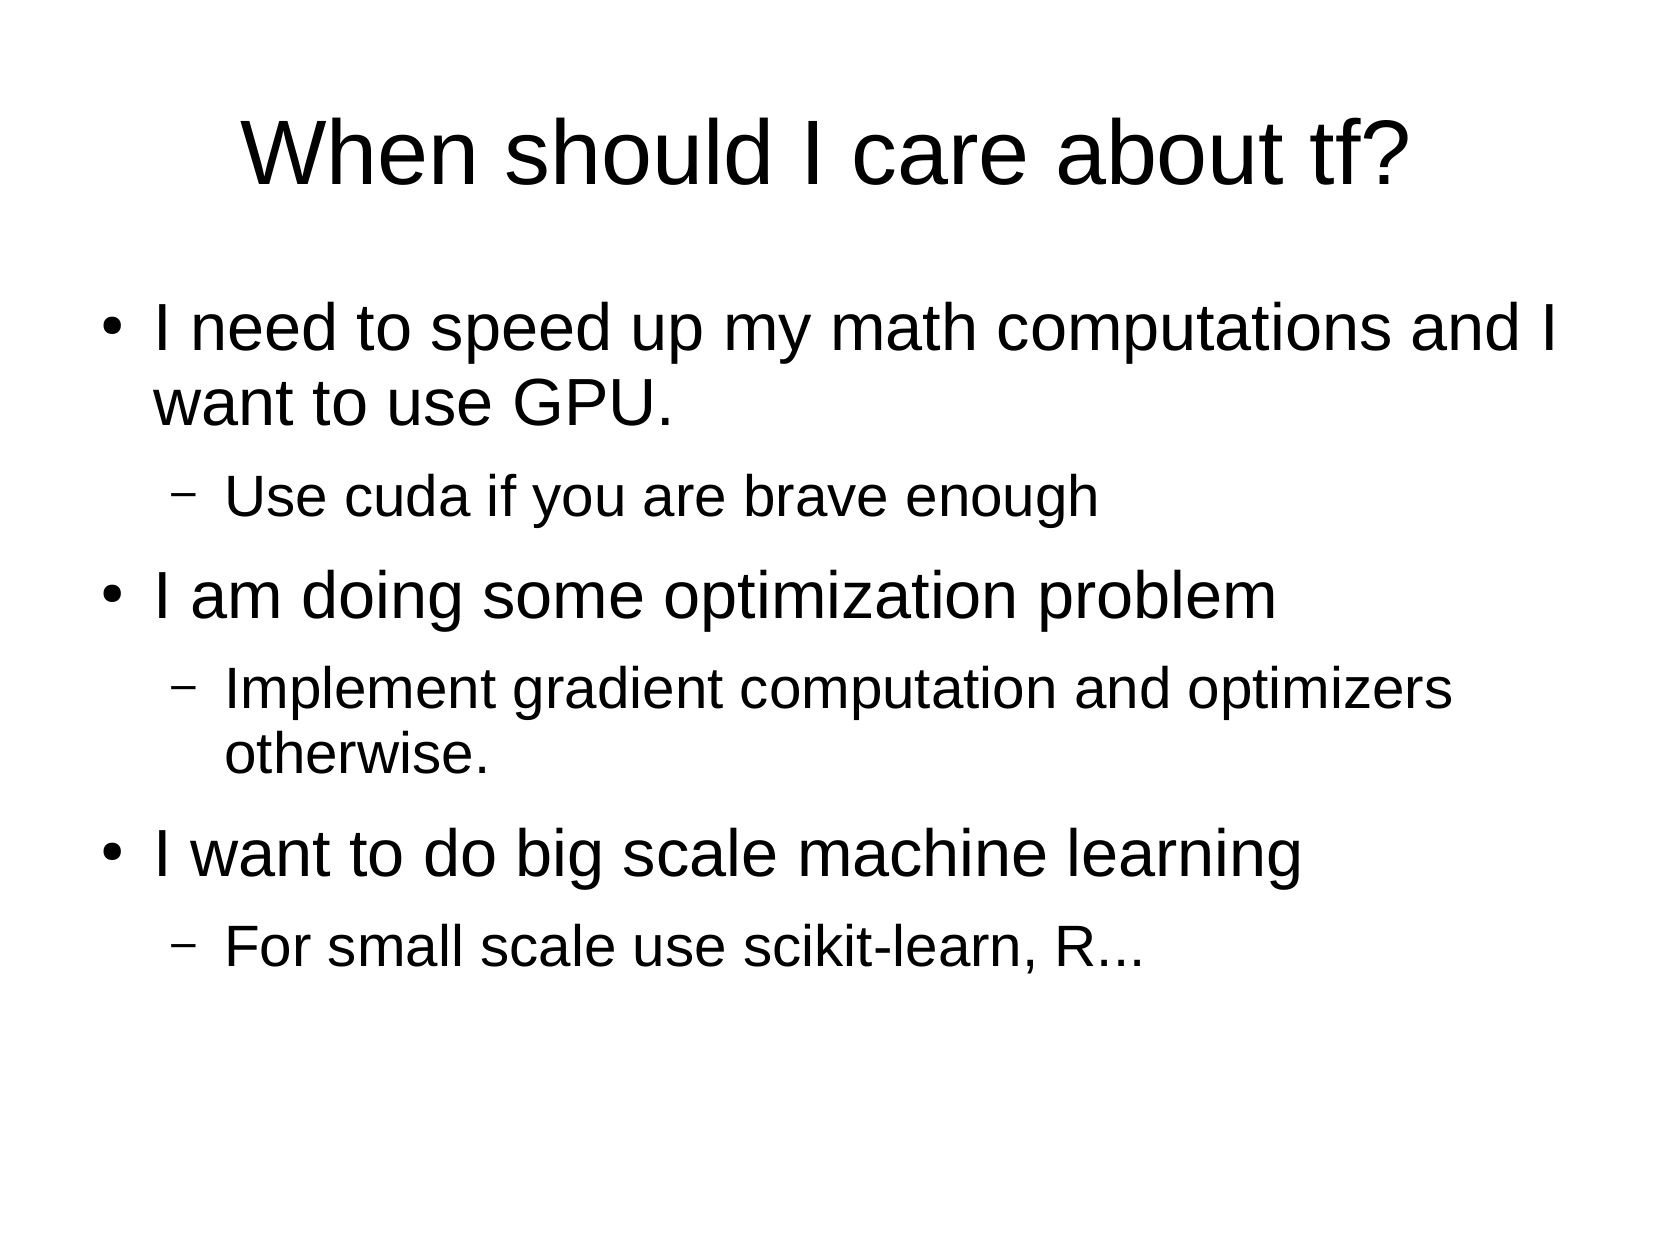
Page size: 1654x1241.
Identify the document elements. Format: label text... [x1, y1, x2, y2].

title When should I care about tf? [82, 49, 1571, 257]
list I need to speed up my math computations and I want to use GPU. Use cuda if you are brave enough I am doing some optimization problem Implement gradient computation and optimizers otherwise. I want to do big scale machine learning For small scale use scikit-learn, R... [82, 290, 1571, 1010]
